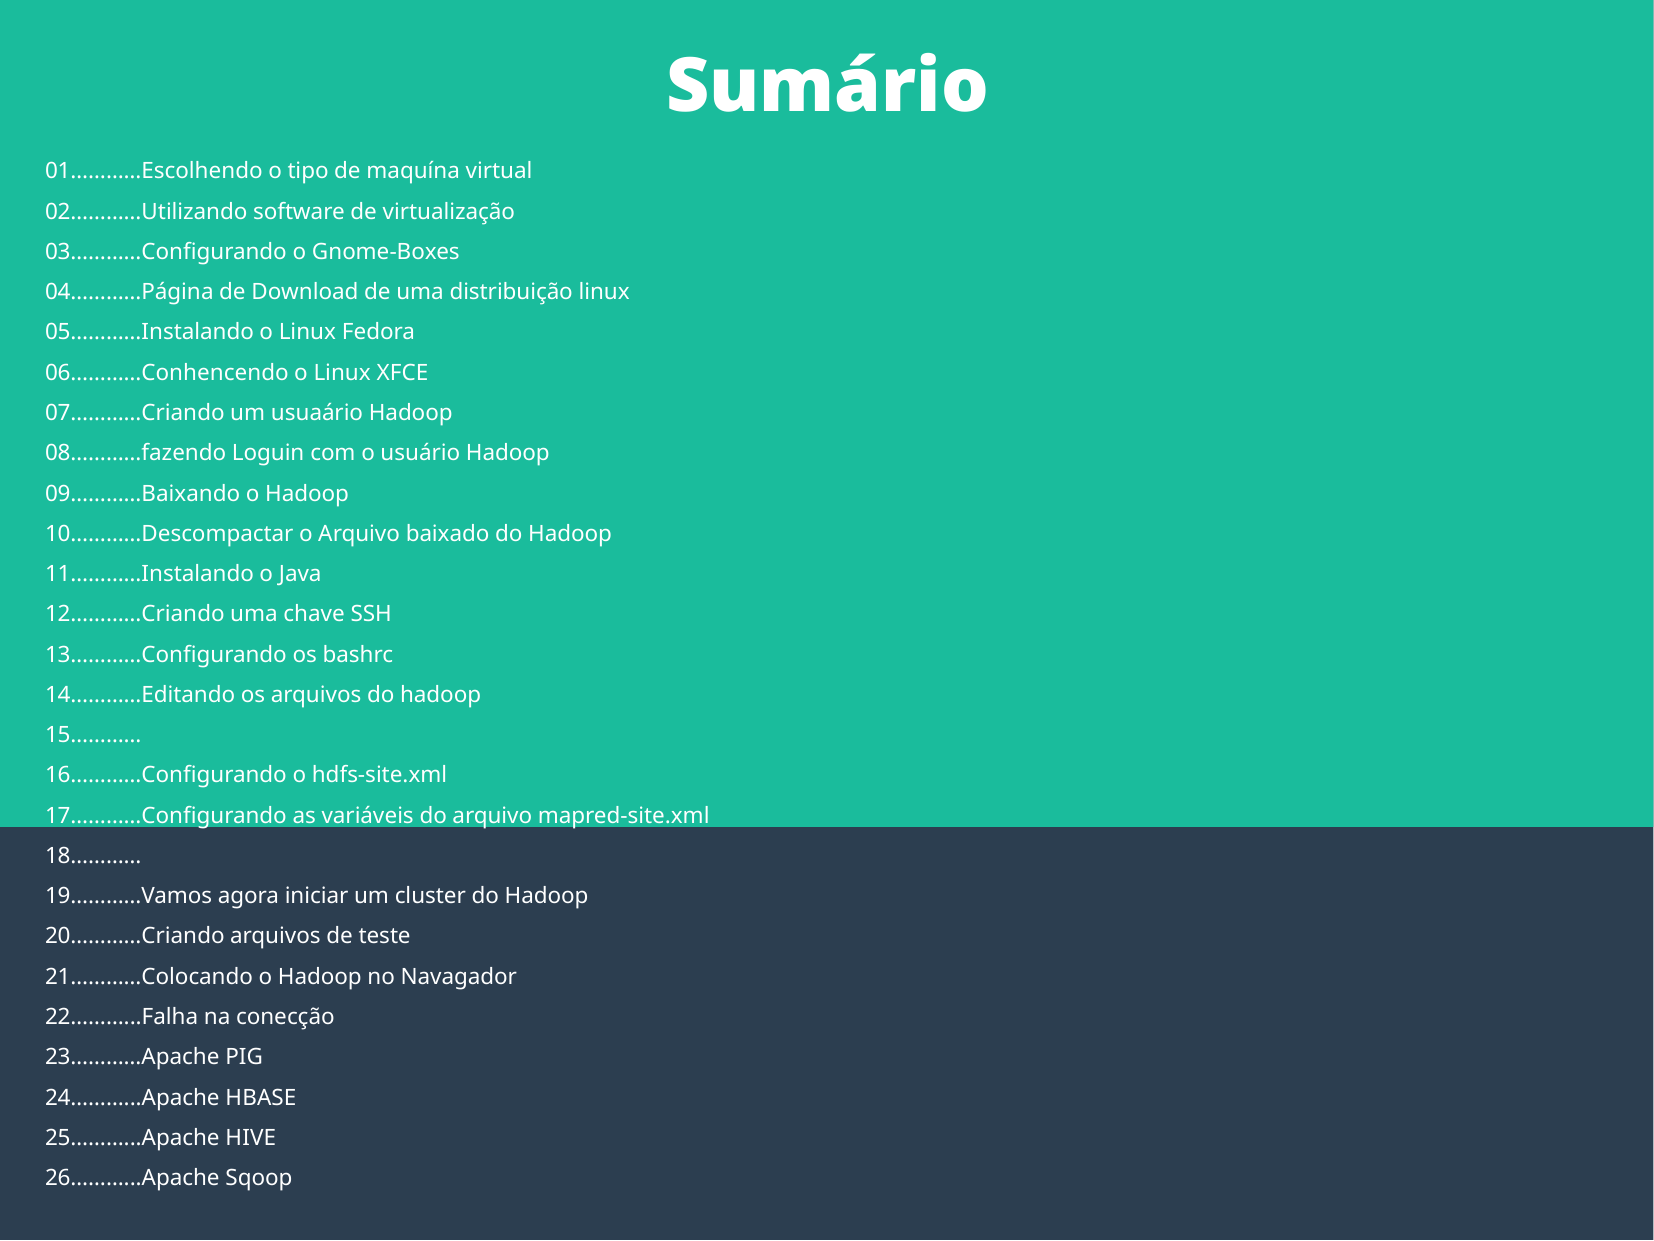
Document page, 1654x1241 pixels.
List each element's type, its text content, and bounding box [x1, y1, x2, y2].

title Sumário [60, 0, 1596, 136]
list 01…………Escolhendo o tipo de maquína virtual 02…………Utilizando software de virtualização 03…………Configurando o Gnome-Boxes 04…………Página de Download de uma distribuição linux 05…………Instalando o Linux Fedora 06…………Conhencendo o Linux XFCE 07…………Criando um usuaário Hadoop 08…………fazendo Loguin com o usuário Hadoop 09…………Baixando o Hadoop 10…………Descompactar o Arquivo baixado do Hadoop 11…………Instalando o Java 12…………Criando uma chave SSH 13…………Configurando os bashrc 14…………Editando os arquivos do hadoop 15………… 16…………Configurando o hdfs-site.xml 17…………Configurando as variáveis do arquivo mapred-site.xml 18………… 19…………Vamos agora iniciar um cluster do Hadoop 20…………Criando arquivos de teste 21…………Colocando o Hadoop no Navagador 22………...Falha na conecção 23…………Apache PIG 24………...Apache HBASE 25………...Apache HIVE 26………...Apache Sqoop [45, 154, 1654, 1216]
